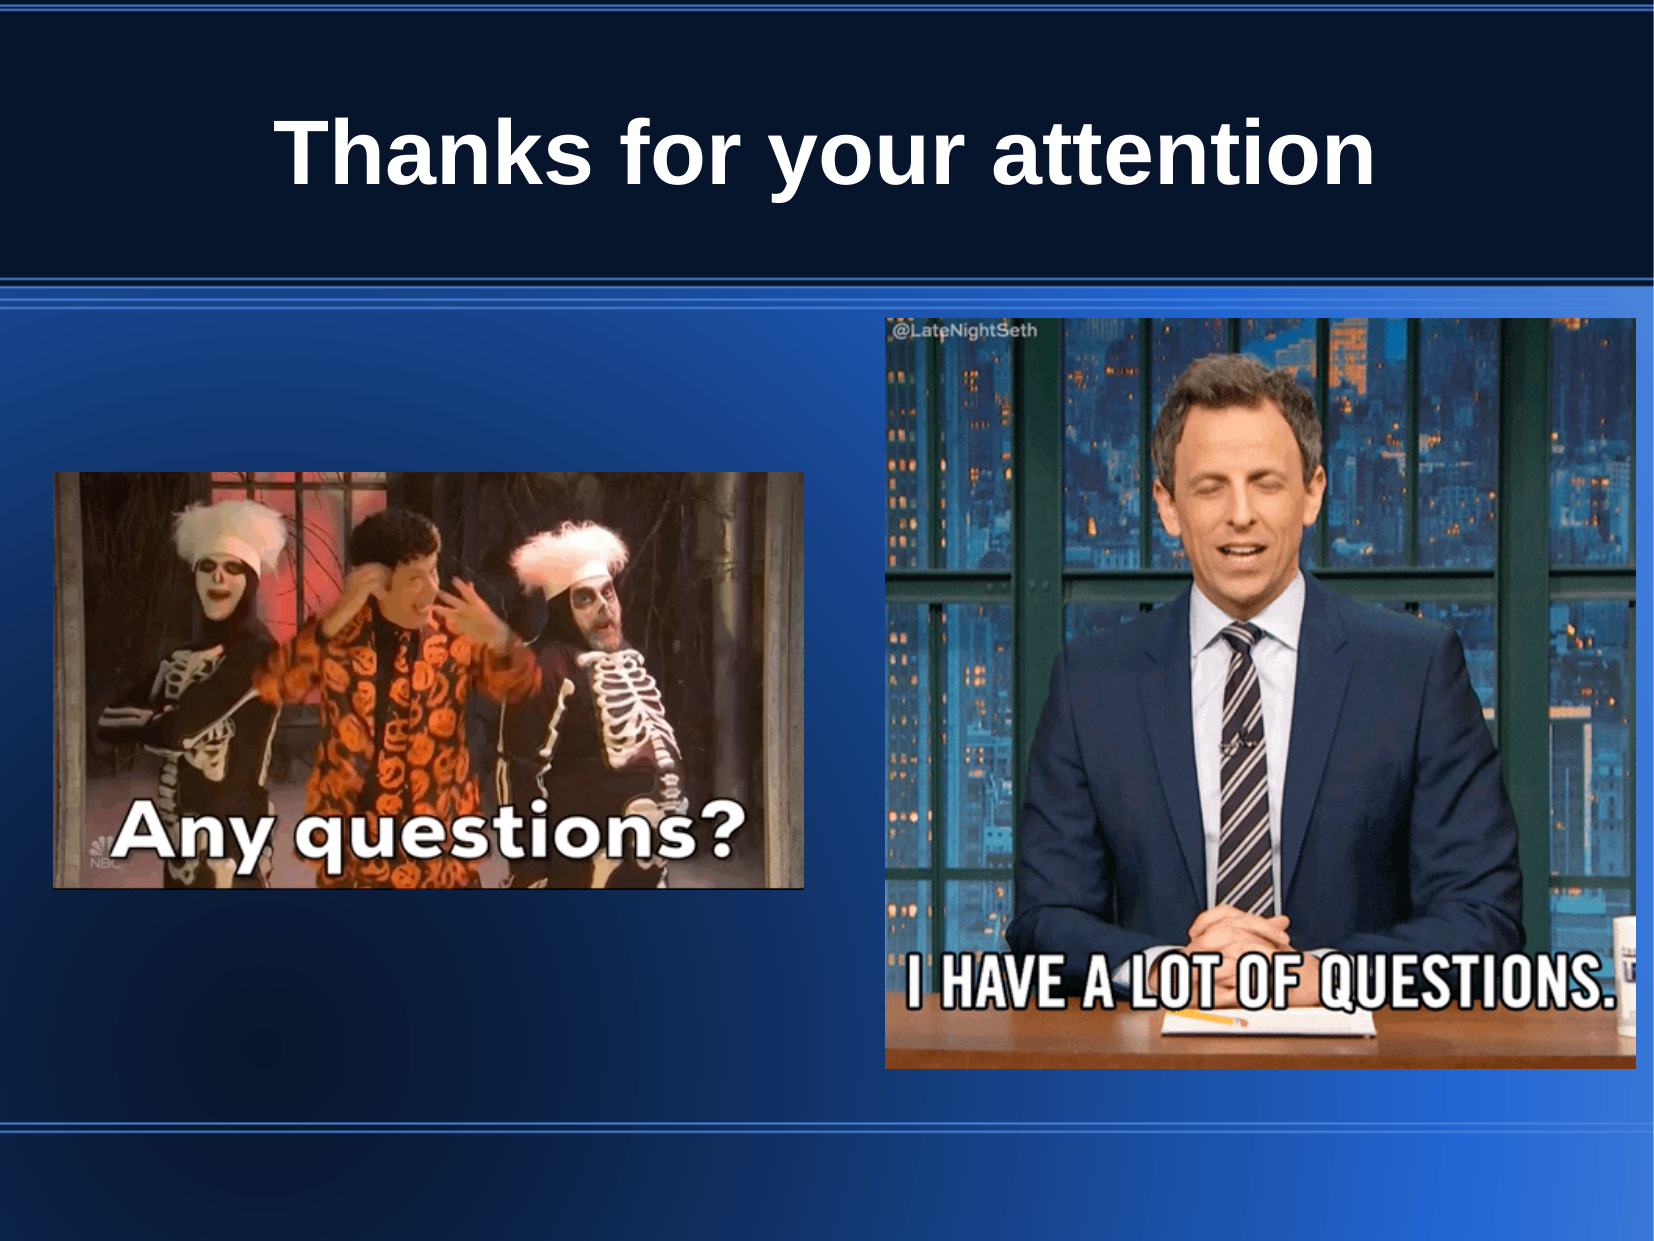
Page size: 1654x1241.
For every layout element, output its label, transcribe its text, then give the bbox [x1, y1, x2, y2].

title Thanks for your attention [82, 49, 1571, 257]
picture [0, 0, 1654, 1241]
